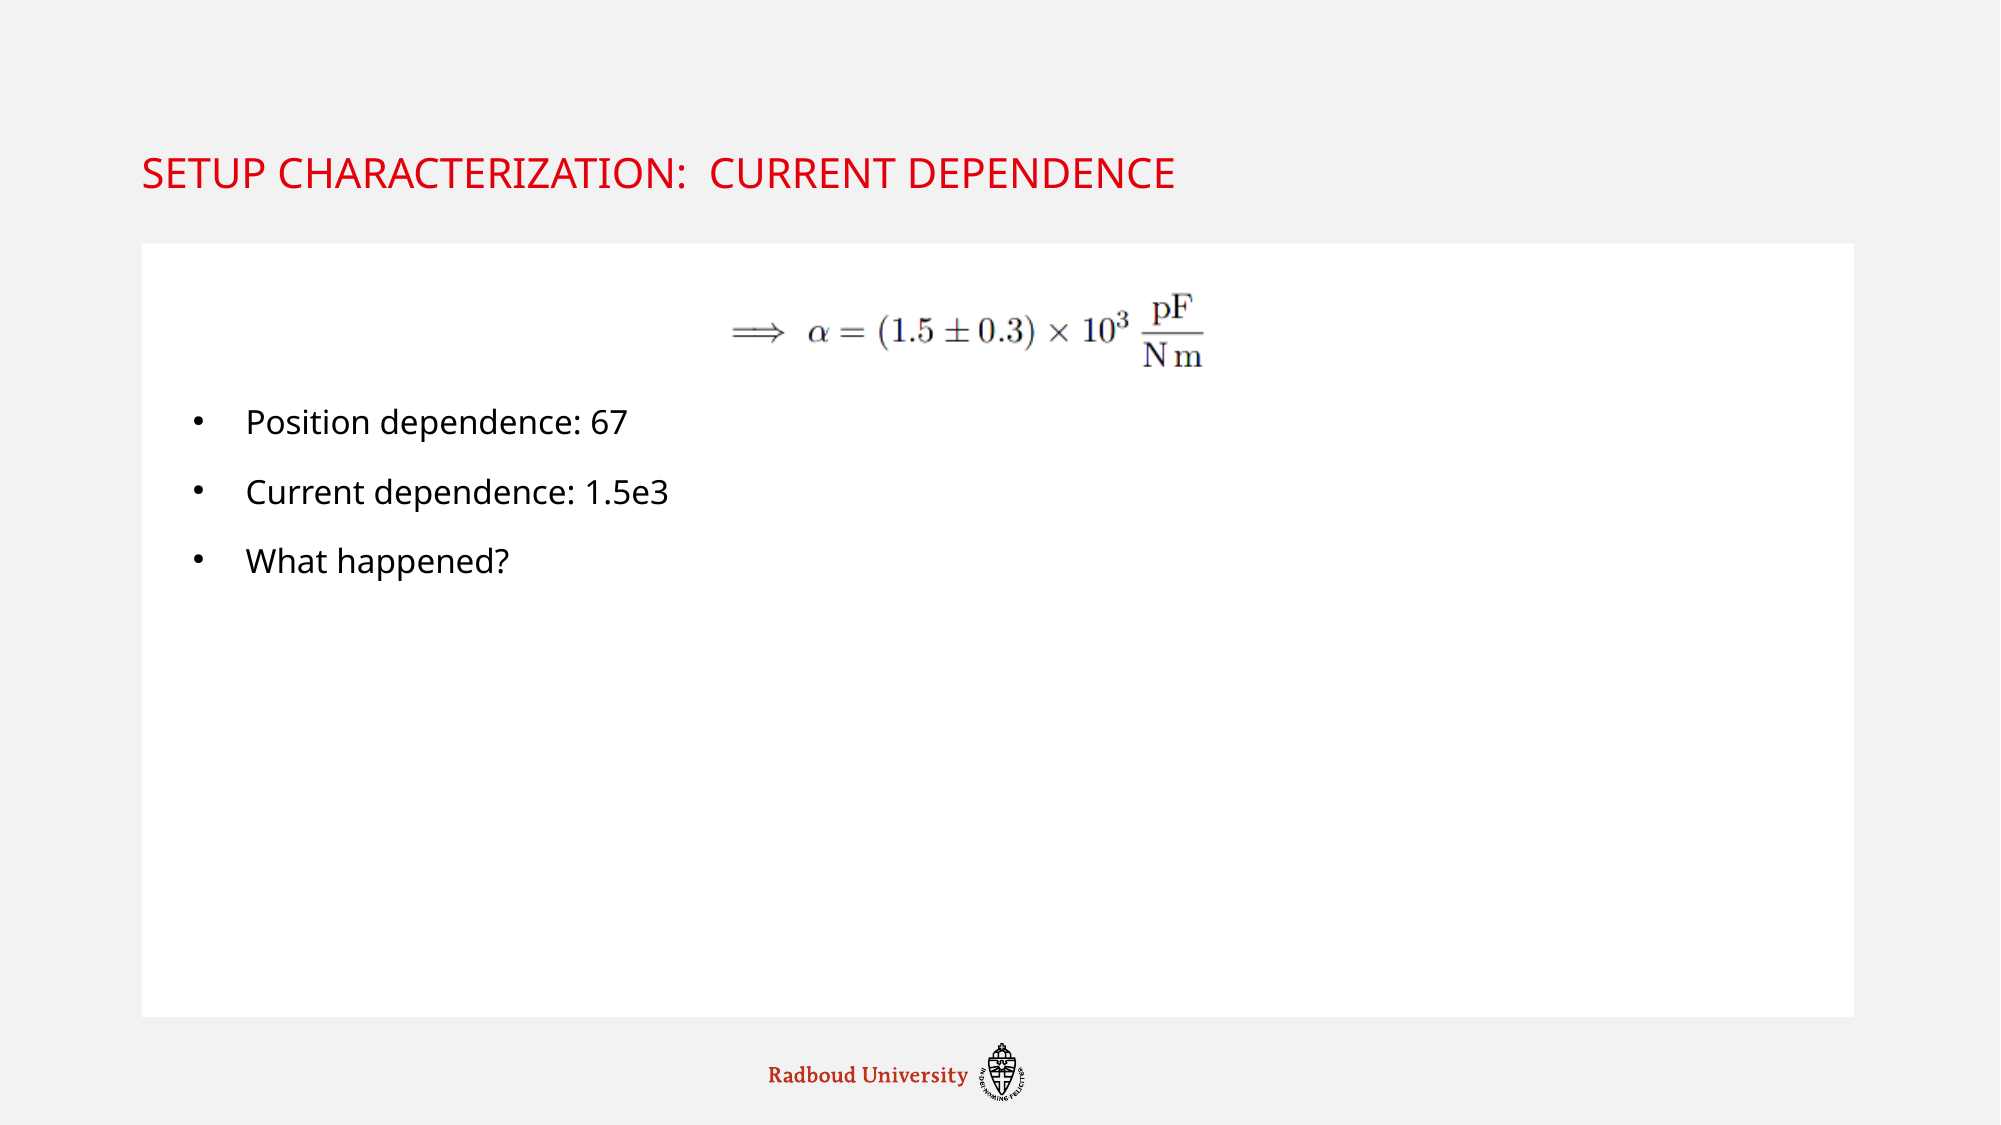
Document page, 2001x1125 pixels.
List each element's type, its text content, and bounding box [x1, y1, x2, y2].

picture [728, 290, 1205, 378]
list Position dependence: 67 Current dependence: 1.5e3 What happened? [174, 401, 1826, 982]
title Setup Characterization: Current dependence [141, 146, 1855, 195]
